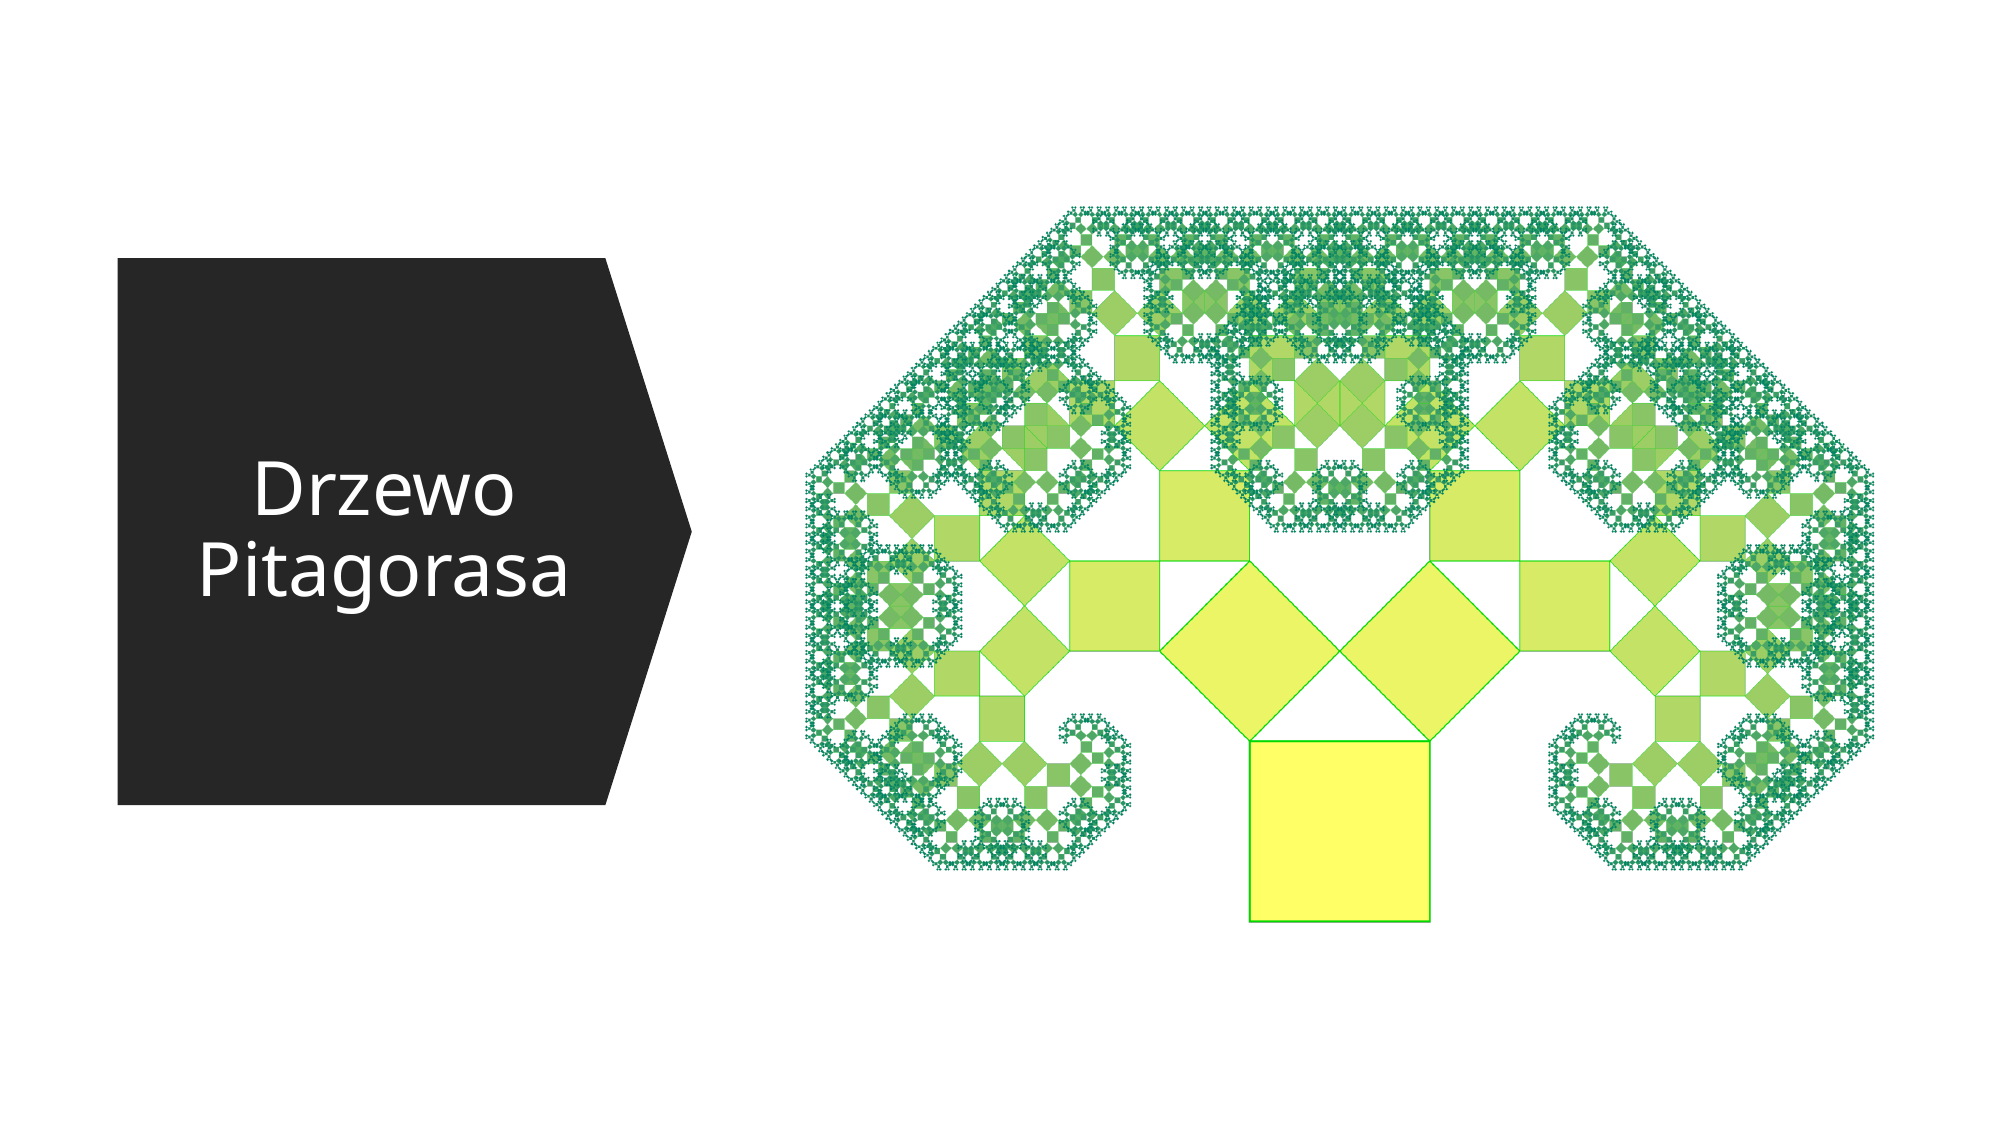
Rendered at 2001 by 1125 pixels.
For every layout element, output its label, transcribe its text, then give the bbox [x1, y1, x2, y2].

title Drzewo Pitagorasa [168, 322, 601, 741]
picture [783, 184, 1896, 941]
text_box [117, 258, 692, 806]
